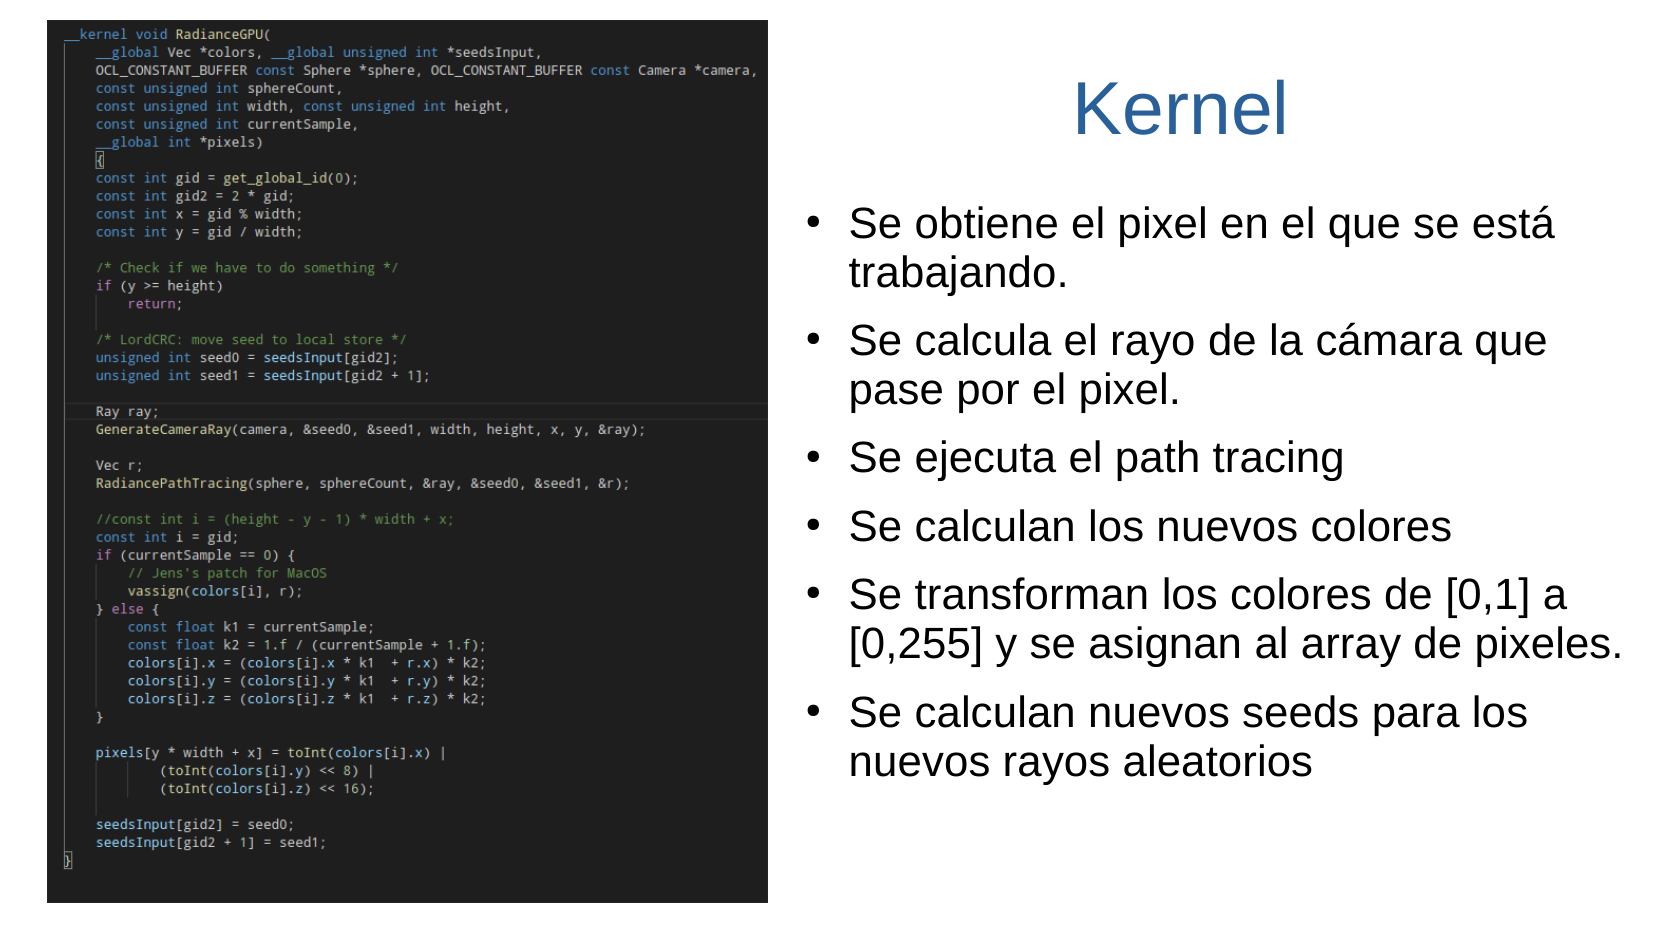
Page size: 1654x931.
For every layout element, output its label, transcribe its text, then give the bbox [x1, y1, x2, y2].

picture [47, 20, 768, 903]
text_box Kernel [933, 59, 1430, 129]
list Se obtiene el pixel en el que se está trabajando. Se calcula el rayo de la cámara que pase por el pixel. Se ejecuta el path tracing Se calculan los nuevos colores Se transforman los colores de [0,1] a [0,255] y se asignan al array de pixeles. Se calculan nuevos seeds para los nuevos rayos aleatorios [791, 129, 1630, 800]
